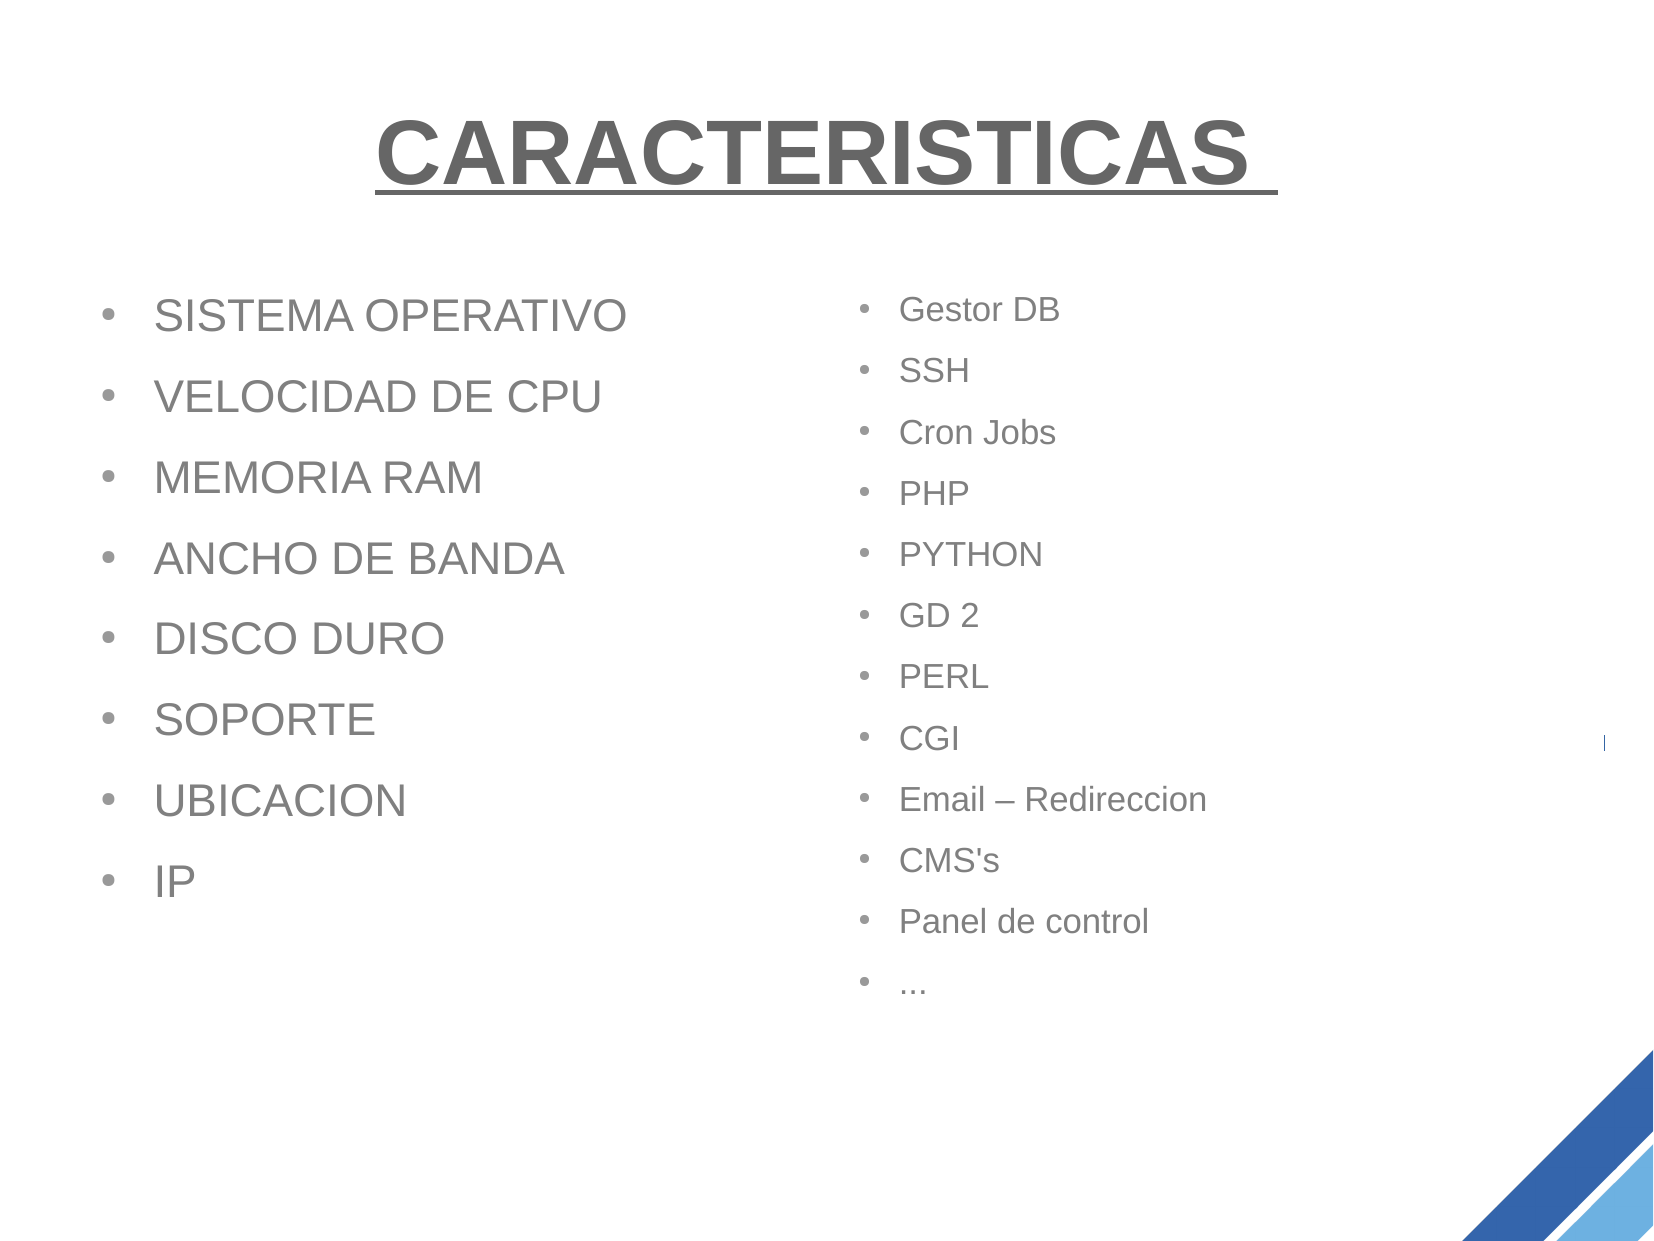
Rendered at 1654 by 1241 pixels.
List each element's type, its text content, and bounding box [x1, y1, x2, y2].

list Gestor DB SSH Cron Jobs PHP PYTHON GD 2 PERL CGI Email – Redireccion CMS's Panel de control ... [844, 290, 1571, 1010]
list SISTEMA OPERATIVO VELOCIDAD DE CPU MEMORIA RAM ANCHO DE BANDA DISCO DURO SOPORTE UBICACION IP [82, 290, 809, 1010]
title CARACTERISTICAS [82, 34, 1571, 272]
picture [1457, 1049, 1654, 1241]
